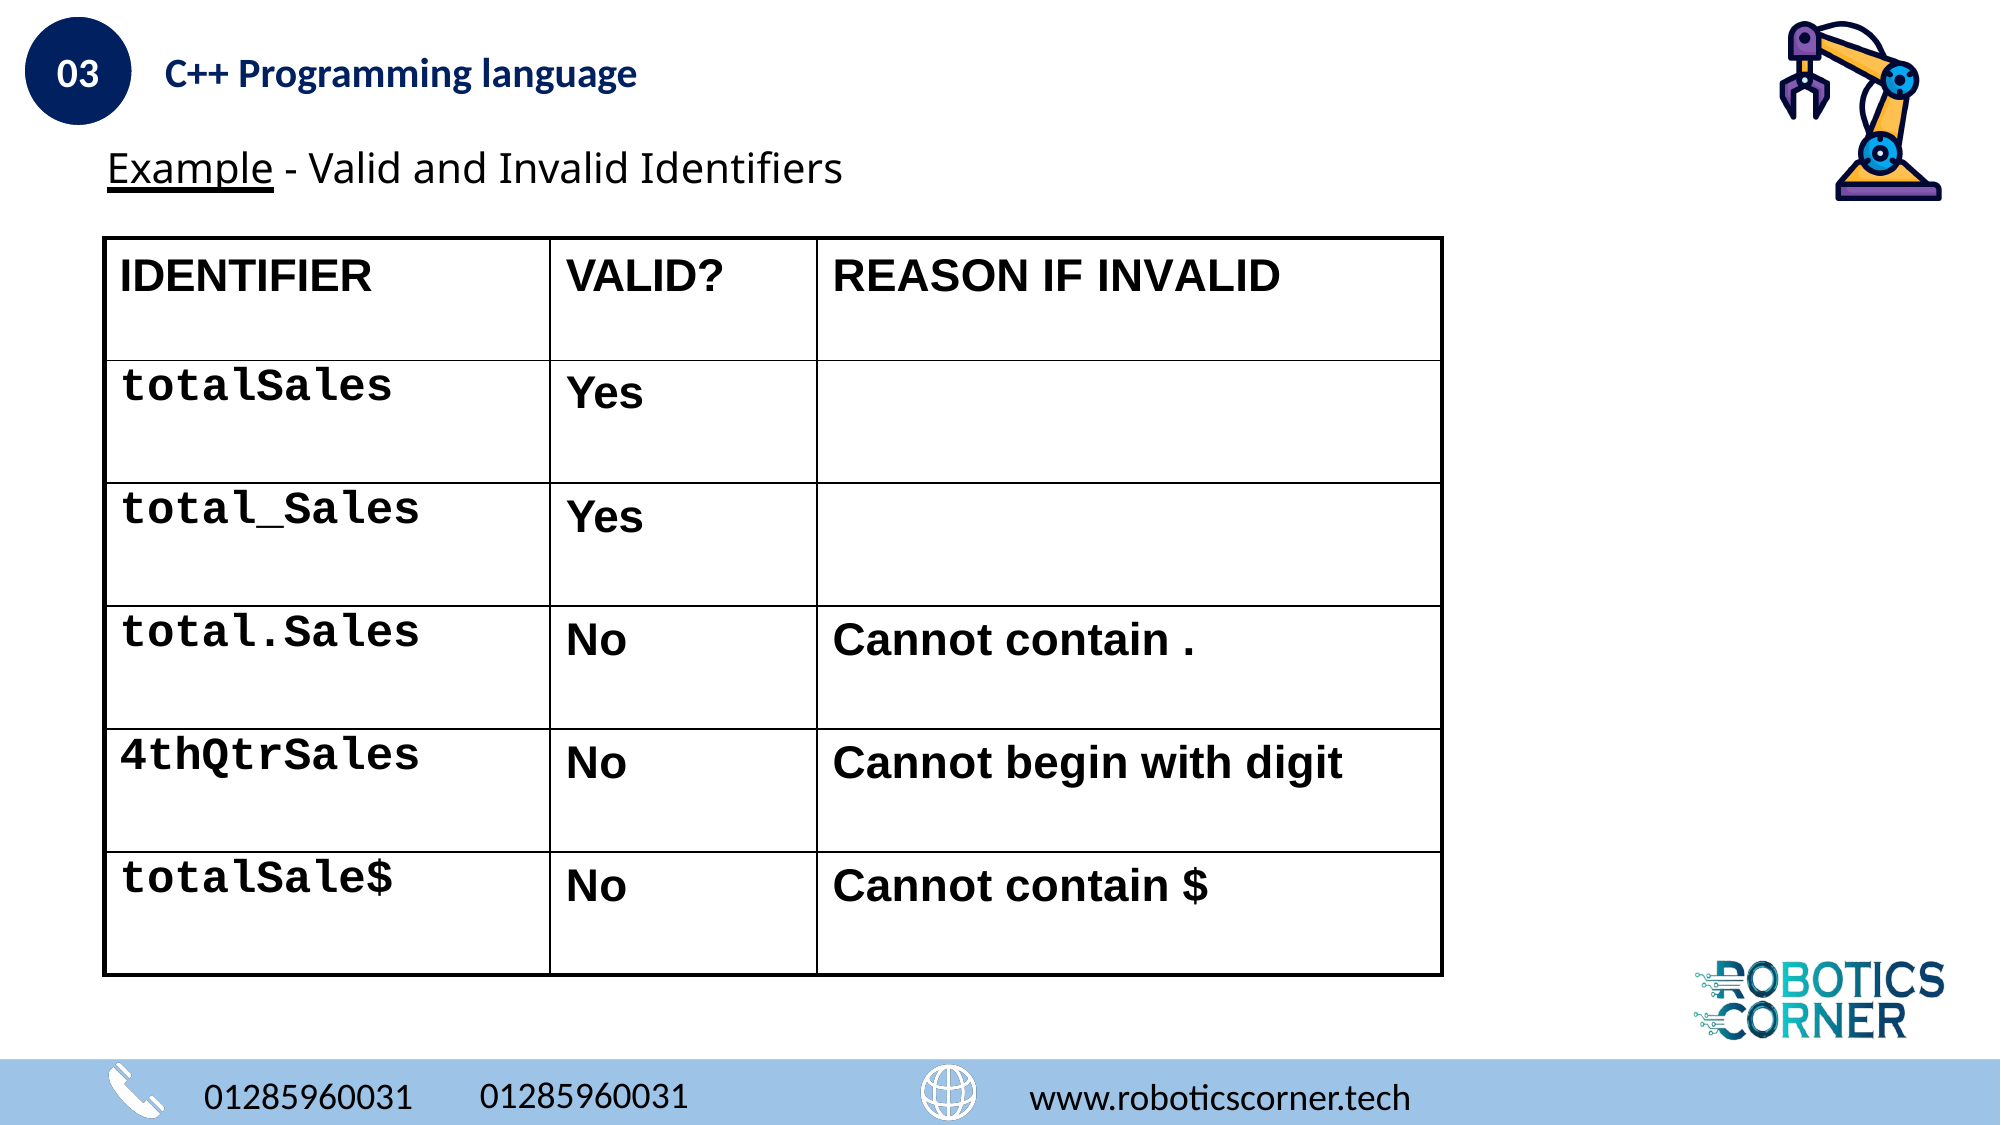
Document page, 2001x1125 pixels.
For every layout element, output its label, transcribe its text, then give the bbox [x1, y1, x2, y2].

table_cell Yes [551, 484, 816, 605]
table_cell [818, 361, 1440, 482]
title Example - Valid and Invalid Identifiers [104, 70, 1036, 236]
table_cell Cannot contain . [818, 607, 1440, 728]
text_box [0, 1059, 915, 1125]
table_cell No [551, 853, 816, 973]
table_header REASON IF INVALID [818, 240, 1440, 360]
text_box 03 [22, 14, 134, 128]
table_header IDENTIFIER [107, 240, 549, 360]
table_cell No [551, 730, 816, 851]
table_cell 4thQtrSales [107, 730, 549, 851]
picture [1680, 859, 1953, 1059]
text_box C++ Programming language [150, 38, 697, 103]
table_cell total.Sales [107, 607, 549, 728]
picture [915, 1059, 981, 1125]
picture [1771, 21, 1950, 201]
text_box 01285960031 [189, 1064, 495, 1125]
table_header VALID? [551, 240, 816, 360]
text_box [981, 1059, 2000, 1125]
table_cell [818, 484, 1440, 605]
table_cell total_Sales [107, 484, 549, 605]
table_cell Cannot contain $ [818, 853, 1440, 973]
text_box 01285960031 [465, 1063, 811, 1124]
table_cell totalSale$ [107, 853, 549, 973]
picture [103, 1057, 170, 1124]
table_cell totalSales [107, 361, 549, 482]
table_cell Yes [551, 361, 816, 482]
table_cell Cannot begin with digit [818, 730, 1440, 851]
table_cell No [551, 607, 816, 728]
text_box www.roboticscorner.tech [1014, 1065, 1531, 1125]
